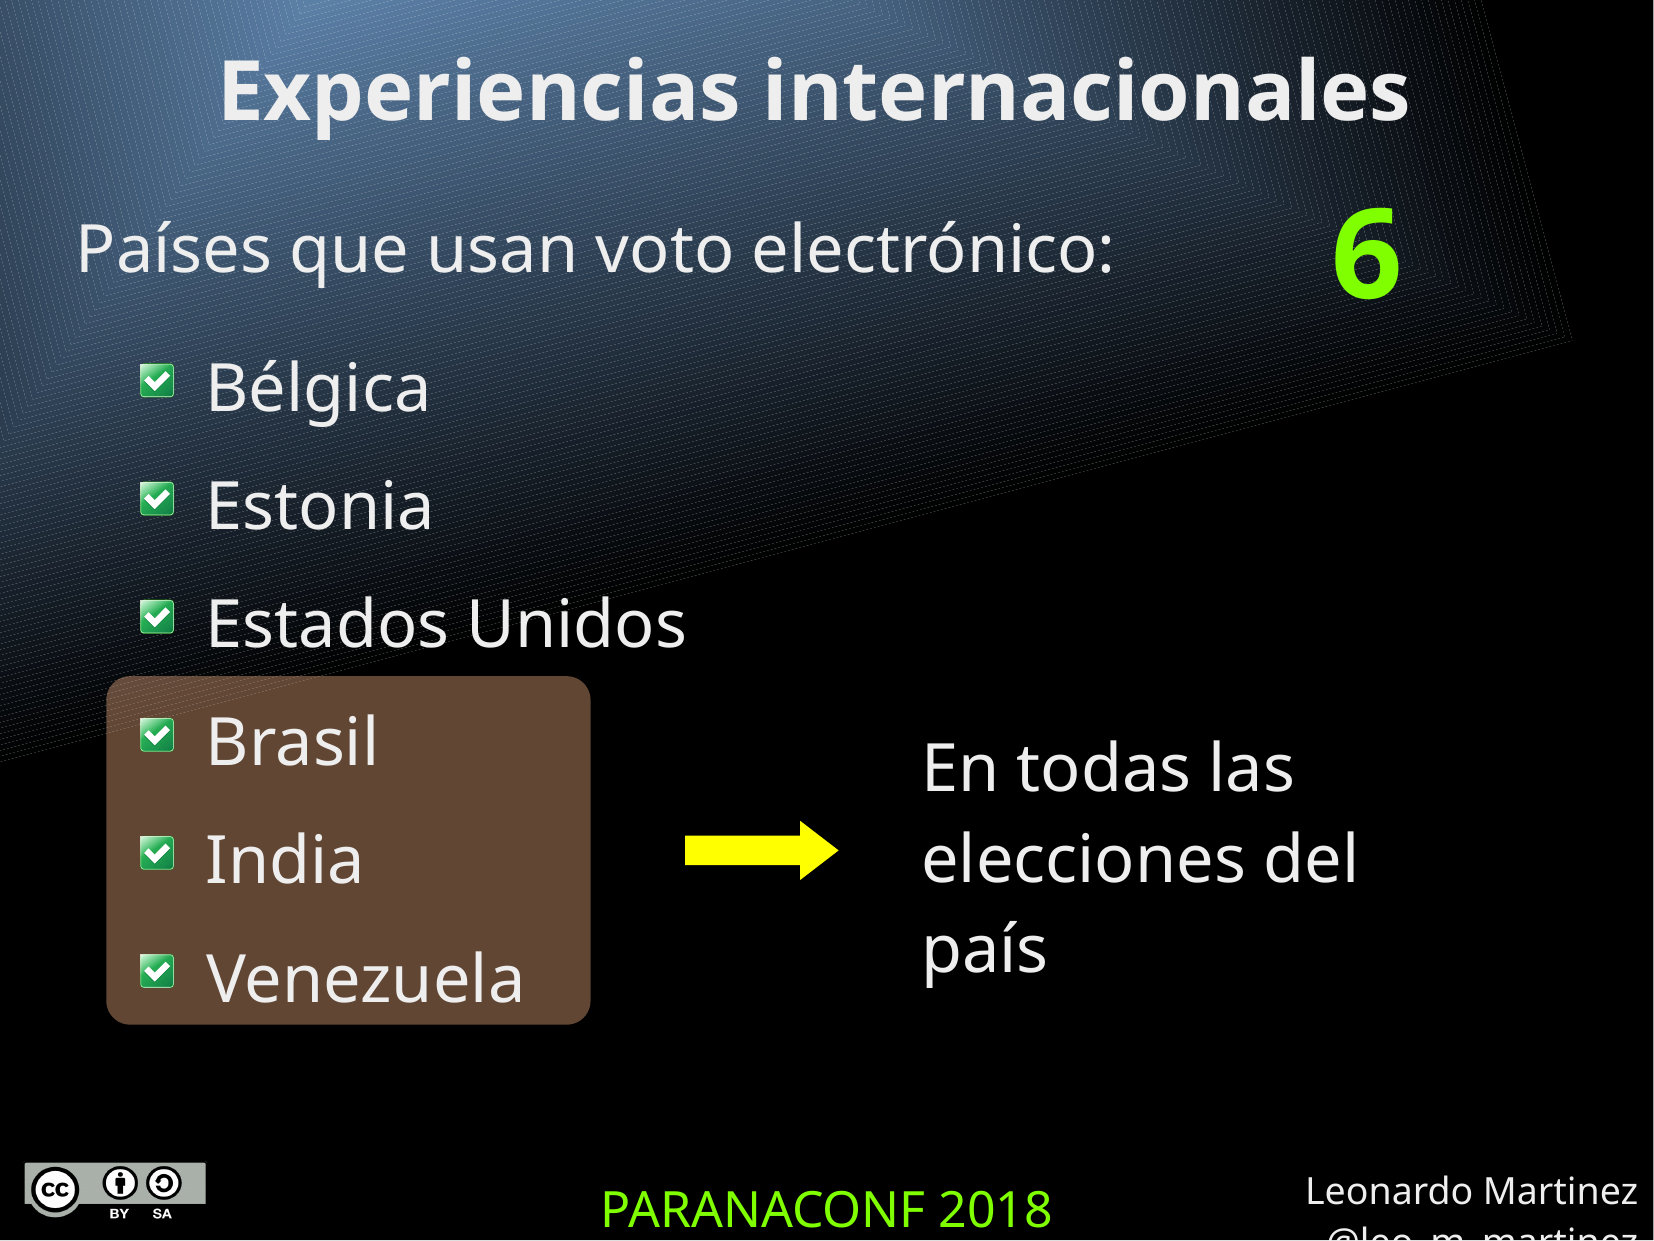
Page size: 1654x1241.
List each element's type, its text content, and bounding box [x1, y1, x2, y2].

text_box [685, 820, 839, 880]
title En todas las elecciones del país [921, 696, 1371, 1016]
title Estados Unidos [205, 578, 910, 665]
title Venezuela [205, 933, 579, 1020]
picture [129, 944, 184, 999]
picture [129, 590, 184, 644]
picture [129, 472, 184, 526]
title Experiencias internacionales [23, 29, 1607, 148]
text_box Leonardo Martinez @leo_m_martinez [1204, 1157, 1654, 1241]
text_box [106, 676, 591, 1025]
title India [205, 814, 497, 902]
picture [129, 354, 184, 408]
title PARANACONF 2018 [563, 1187, 1090, 1229]
title 6 [1311, 187, 1424, 313]
picture [23, 1161, 207, 1222]
title Brasil [205, 696, 497, 784]
title Estonia [205, 460, 497, 547]
picture [129, 708, 184, 762]
picture [129, 826, 184, 880]
title Países que usan voto electrónico: [75, 203, 1252, 290]
title Bélgica [205, 342, 497, 429]
